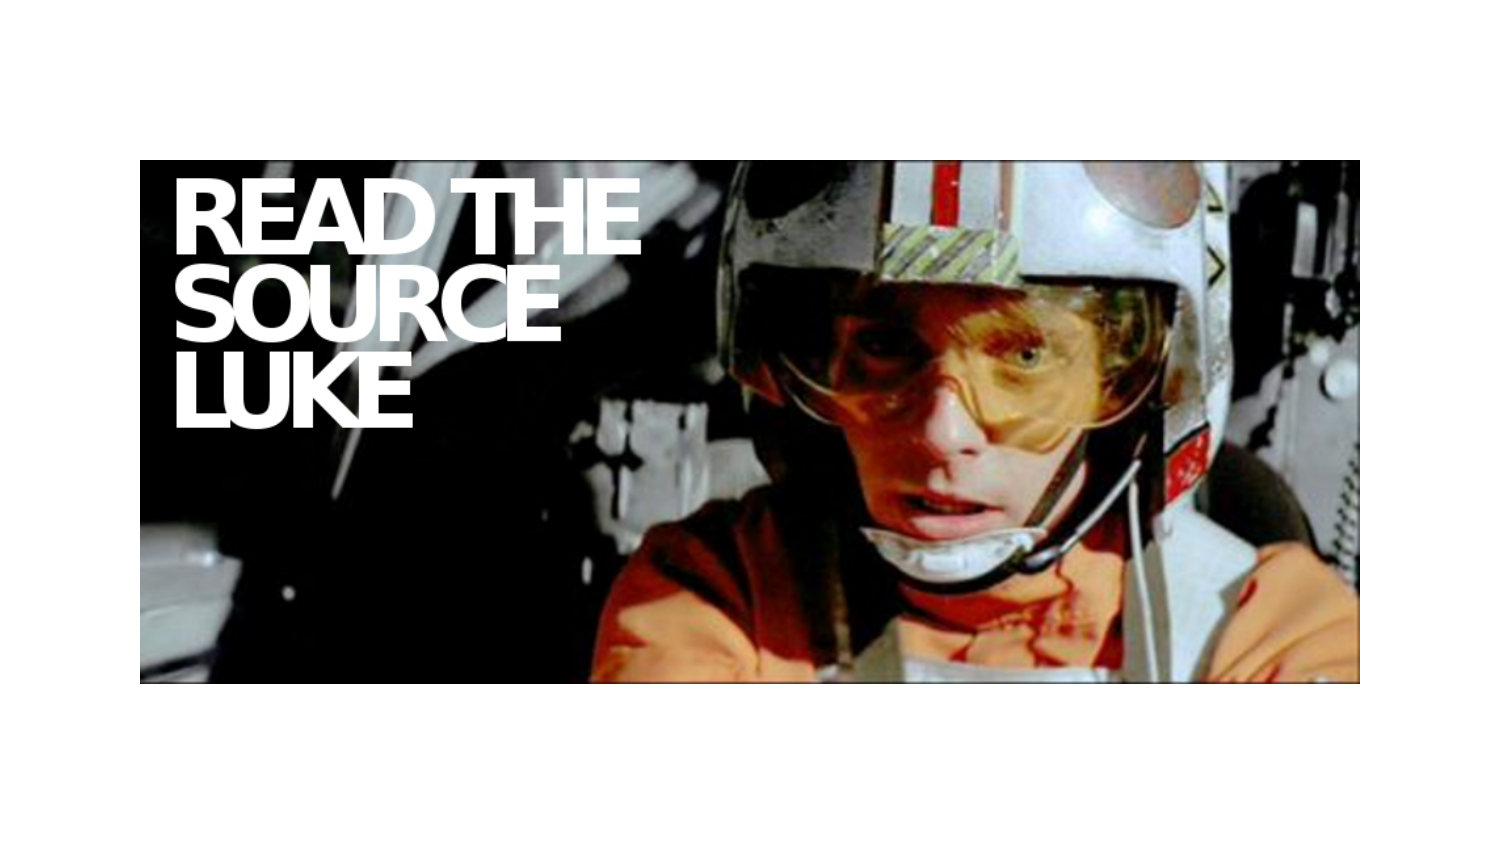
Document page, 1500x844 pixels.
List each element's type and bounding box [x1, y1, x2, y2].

picture [140, 160, 1360, 684]
